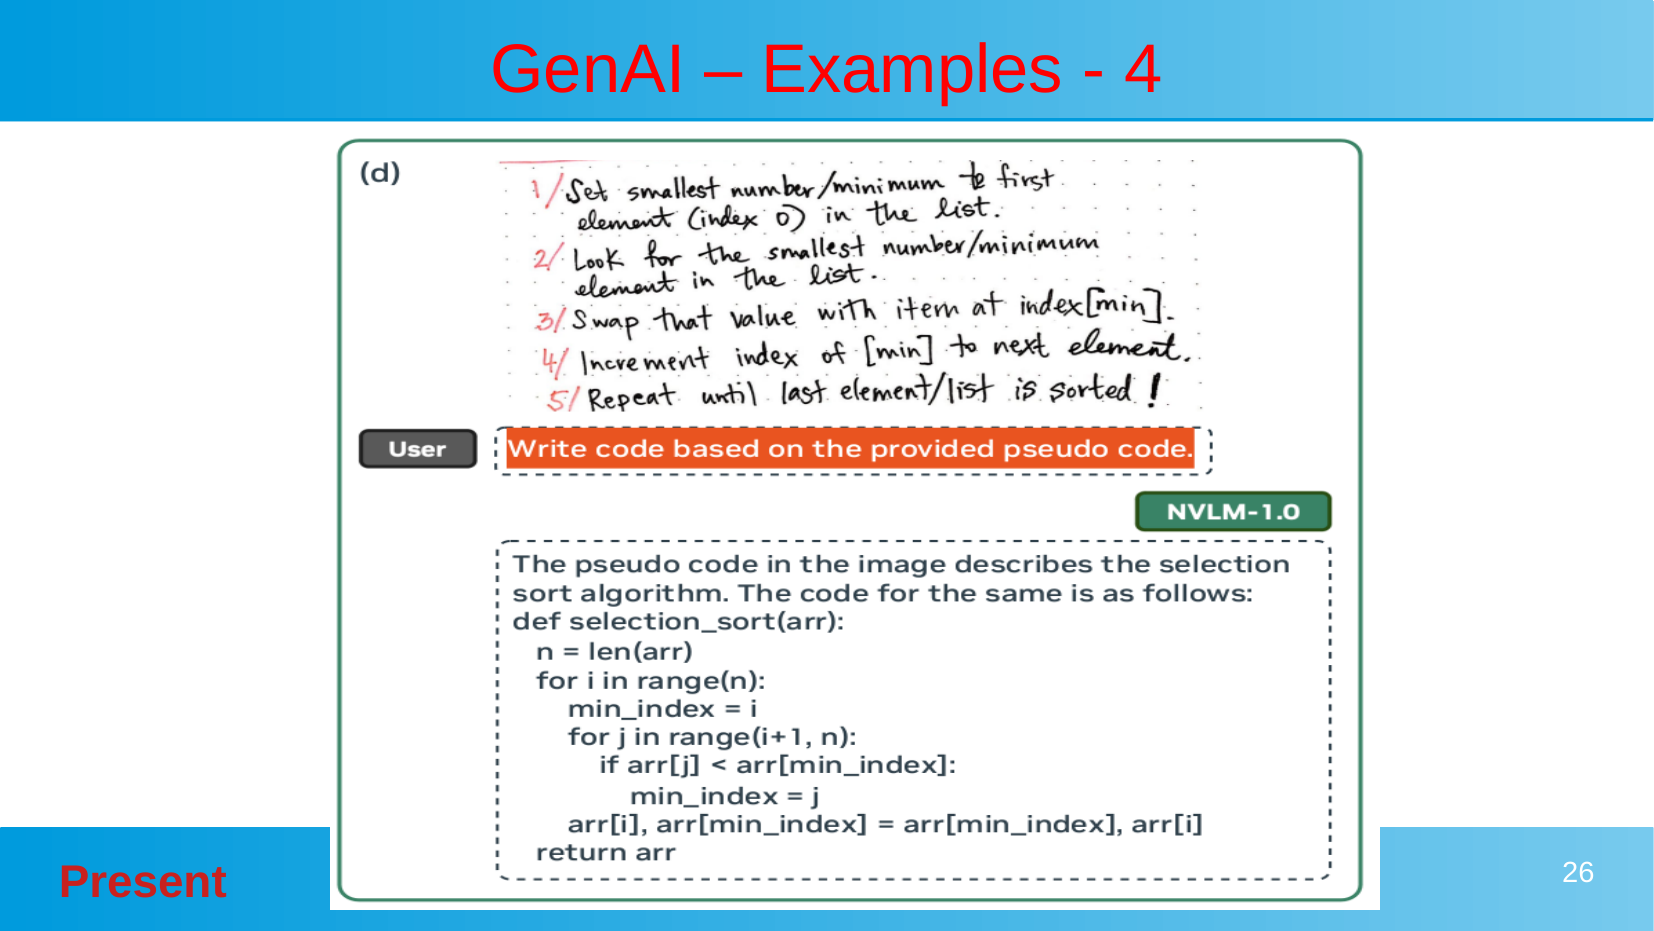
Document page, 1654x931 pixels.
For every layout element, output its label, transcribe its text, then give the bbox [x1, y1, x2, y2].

title GenAI – Examples - 4 [59, 29, 1595, 108]
picture [330, 130, 1380, 910]
